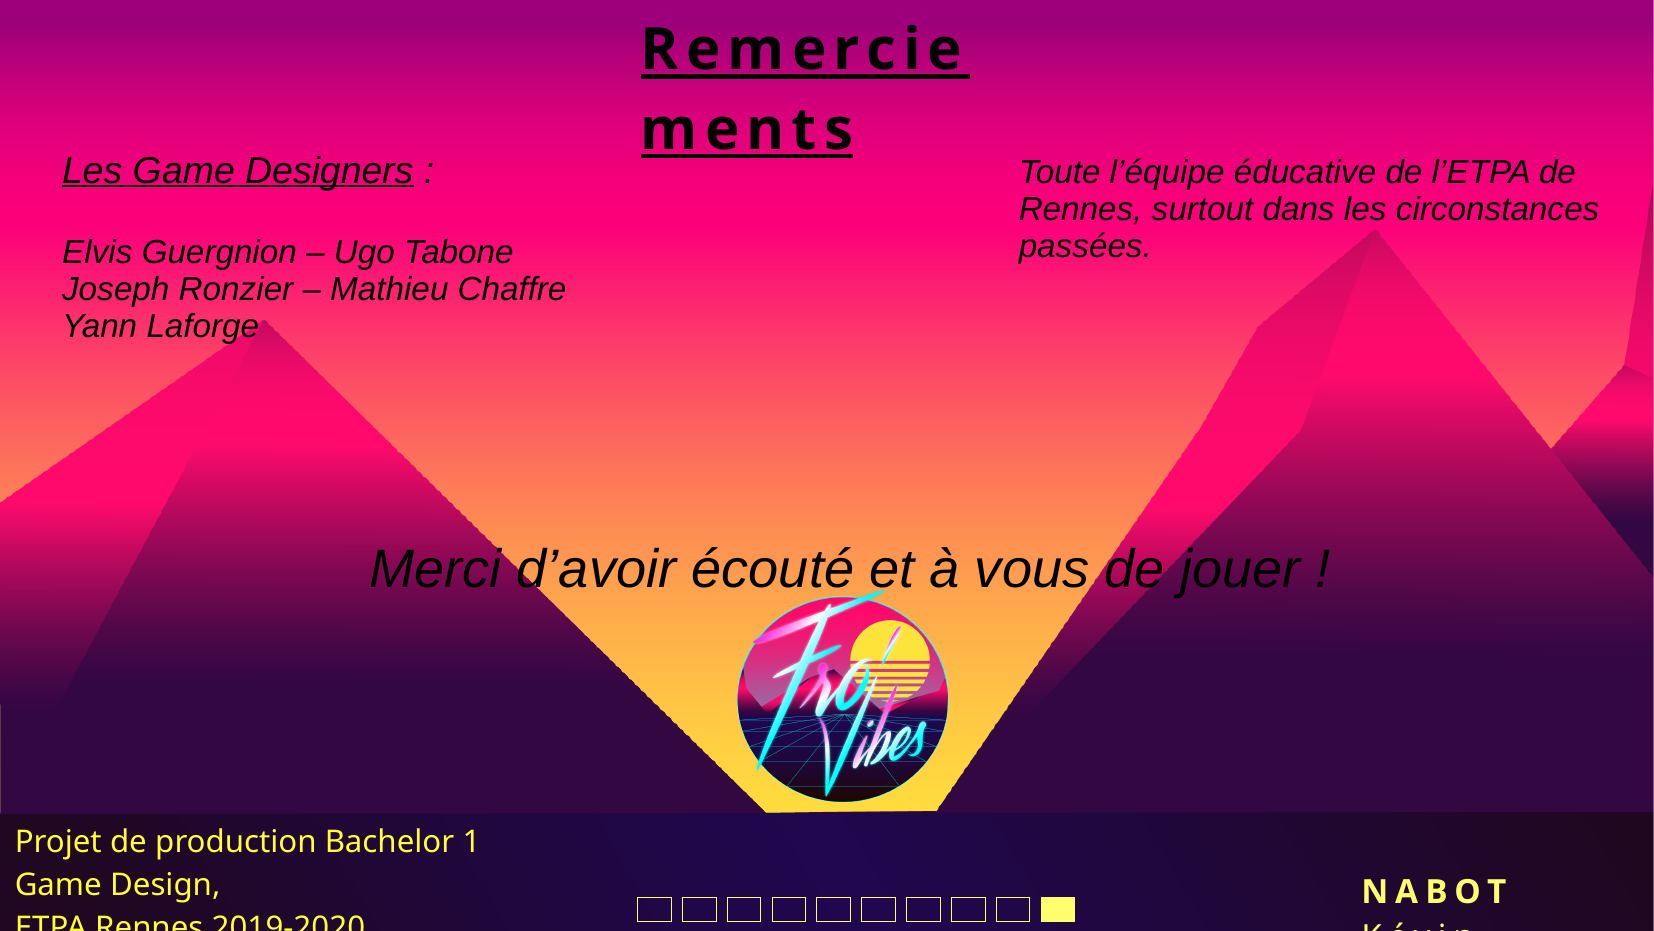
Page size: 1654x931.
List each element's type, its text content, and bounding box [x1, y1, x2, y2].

text_box Merci d’avoir écouté et à vous de jouer ! [354, 531, 1359, 615]
text_box Toute l’équipe éducative de l’ETPA de Rennes, surtout dans les circonstances passées. [1003, 145, 1619, 272]
text_box NABOT Kévin [1346, 860, 1654, 931]
picture [0, 0, 1654, 931]
text_box Remerciements [625, 0, 1028, 119]
text_box Projet de production Bachelor 1 Game Design, ETPA Rennes 2019-2020 [0, 811, 532, 931]
text_box [1041, 897, 1075, 922]
text_box Les Game Designers : Elvis Guergnion – Ugo Tabone Joseph Ronzier – Mathieu Chaffre Yann Laforge [47, 141, 650, 352]
picture [717, 123, 729, 129]
